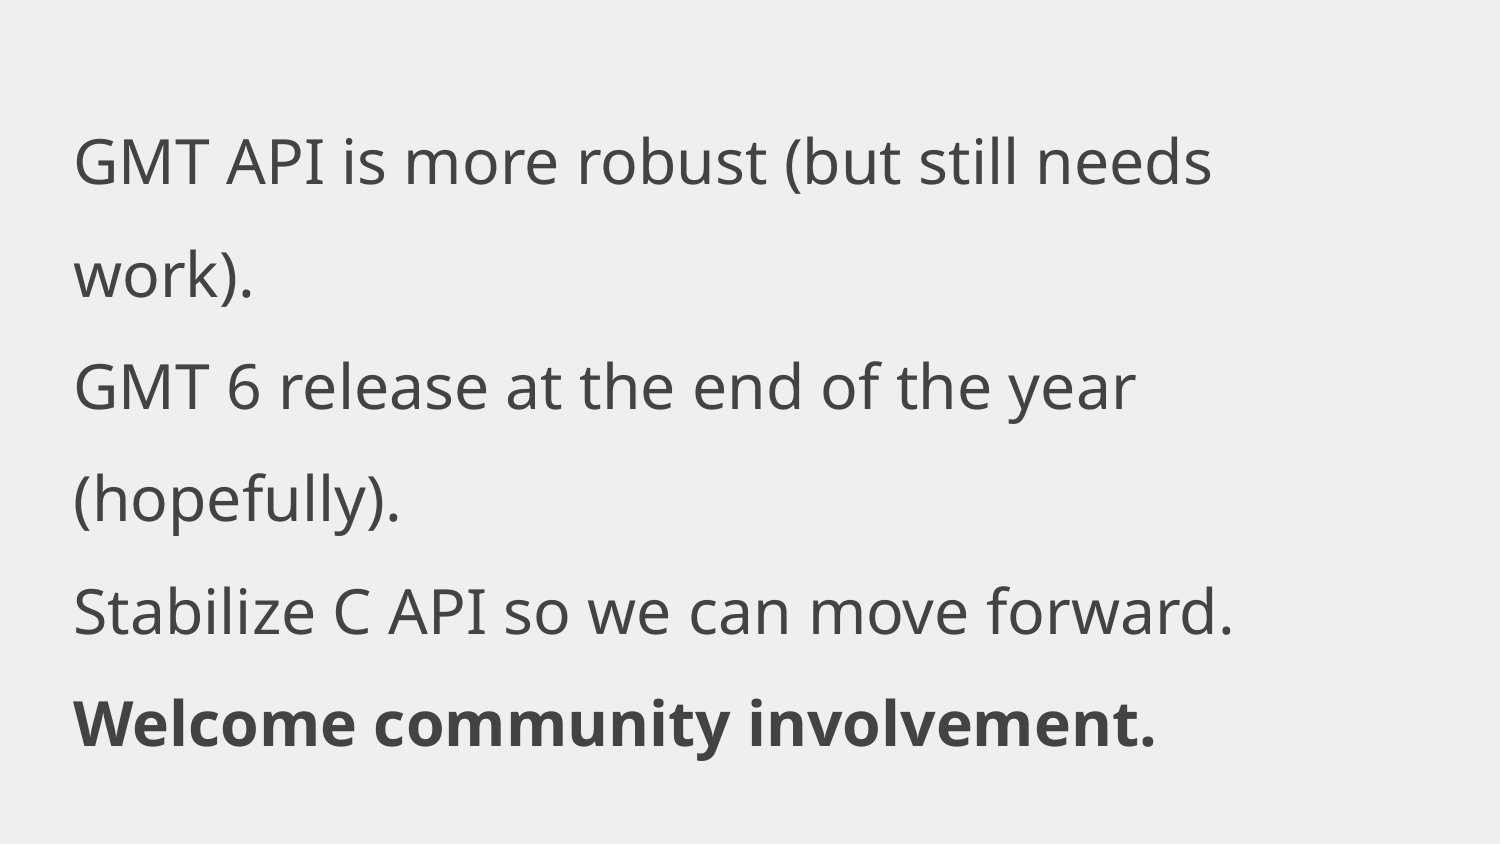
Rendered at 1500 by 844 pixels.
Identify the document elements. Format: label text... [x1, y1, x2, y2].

title GMT API is more robust (but still needs work). GMT 6 release at the end of the year (hopefully). Stabilize C API so we can move forward. Welcome community involvement. [58, 60, 1405, 784]
